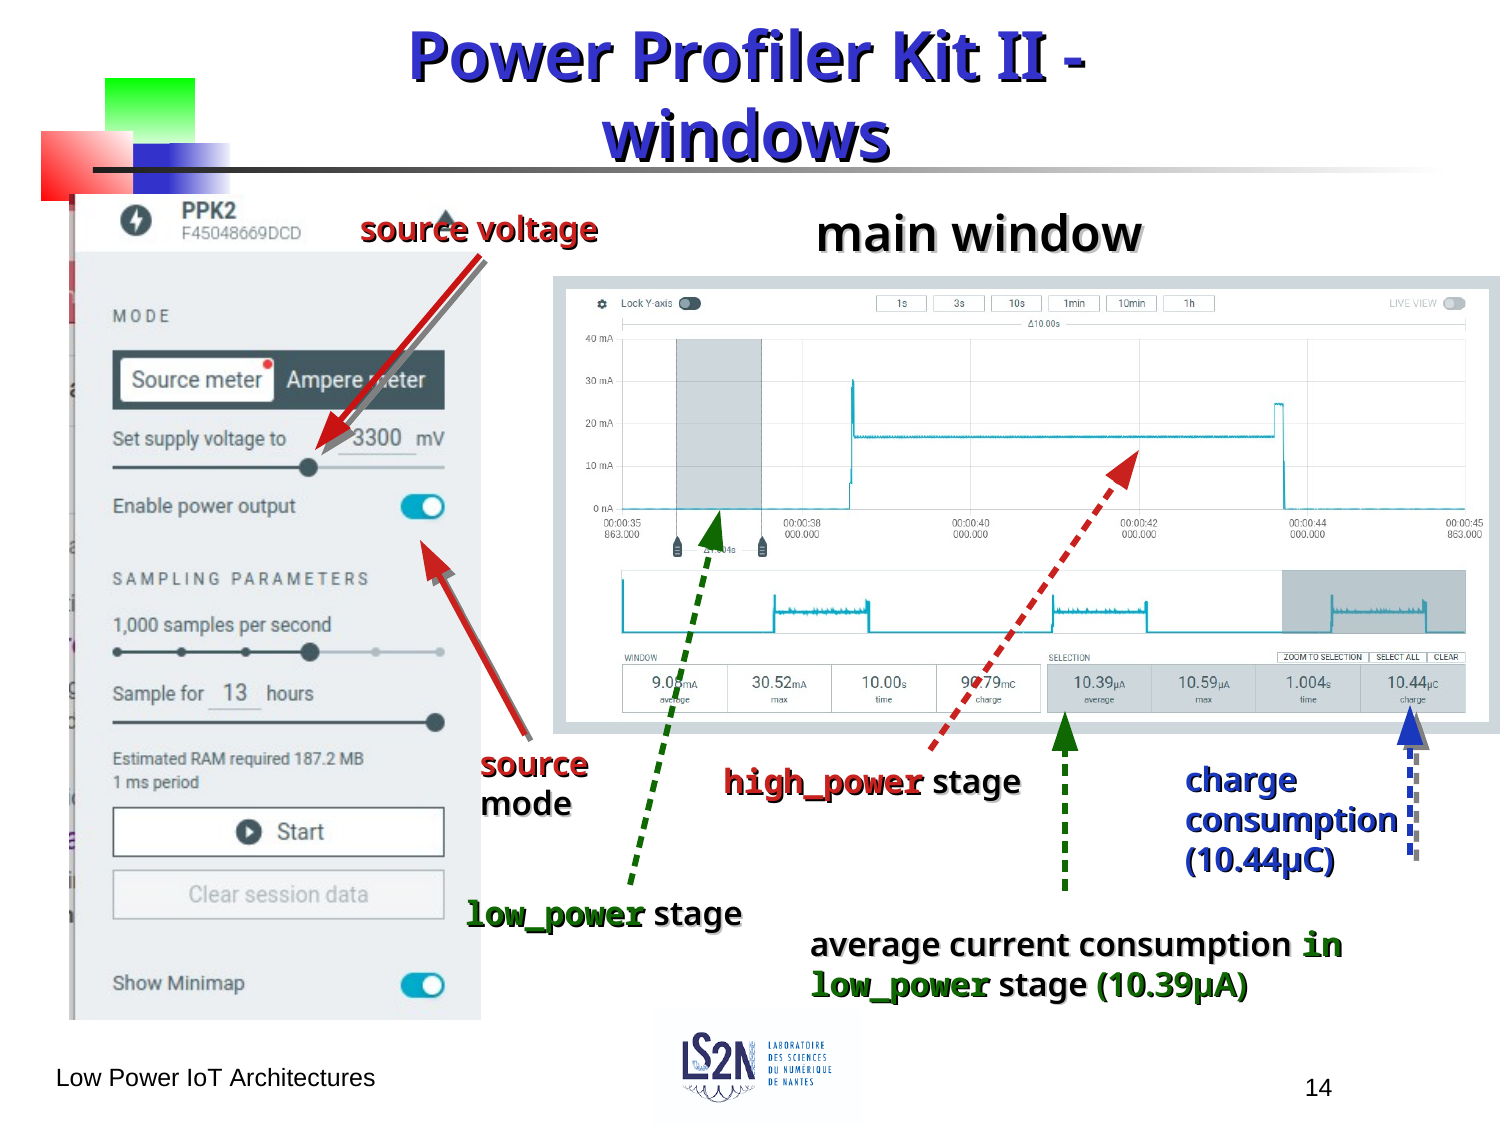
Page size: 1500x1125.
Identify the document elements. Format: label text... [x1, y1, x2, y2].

text_box low_power stage [450, 884, 781, 945]
text_box main window [800, 193, 1186, 269]
picture [344, 260, 481, 422]
picture [553, 276, 1500, 734]
text_box source mode [465, 735, 631, 841]
text_box average current consumption in low_power stage (10.39µA) [795, 915, 1396, 1051]
text_box high_power stage [688, 753, 1049, 818]
text_box source voltage [345, 200, 631, 255]
title Power Profiler Kit II - windows [175, 84, 1246, 180]
picture [651, 1009, 862, 1125]
text_box charge consumption (10.44µC) [1170, 750, 1500, 886]
picture [69, 194, 481, 1021]
